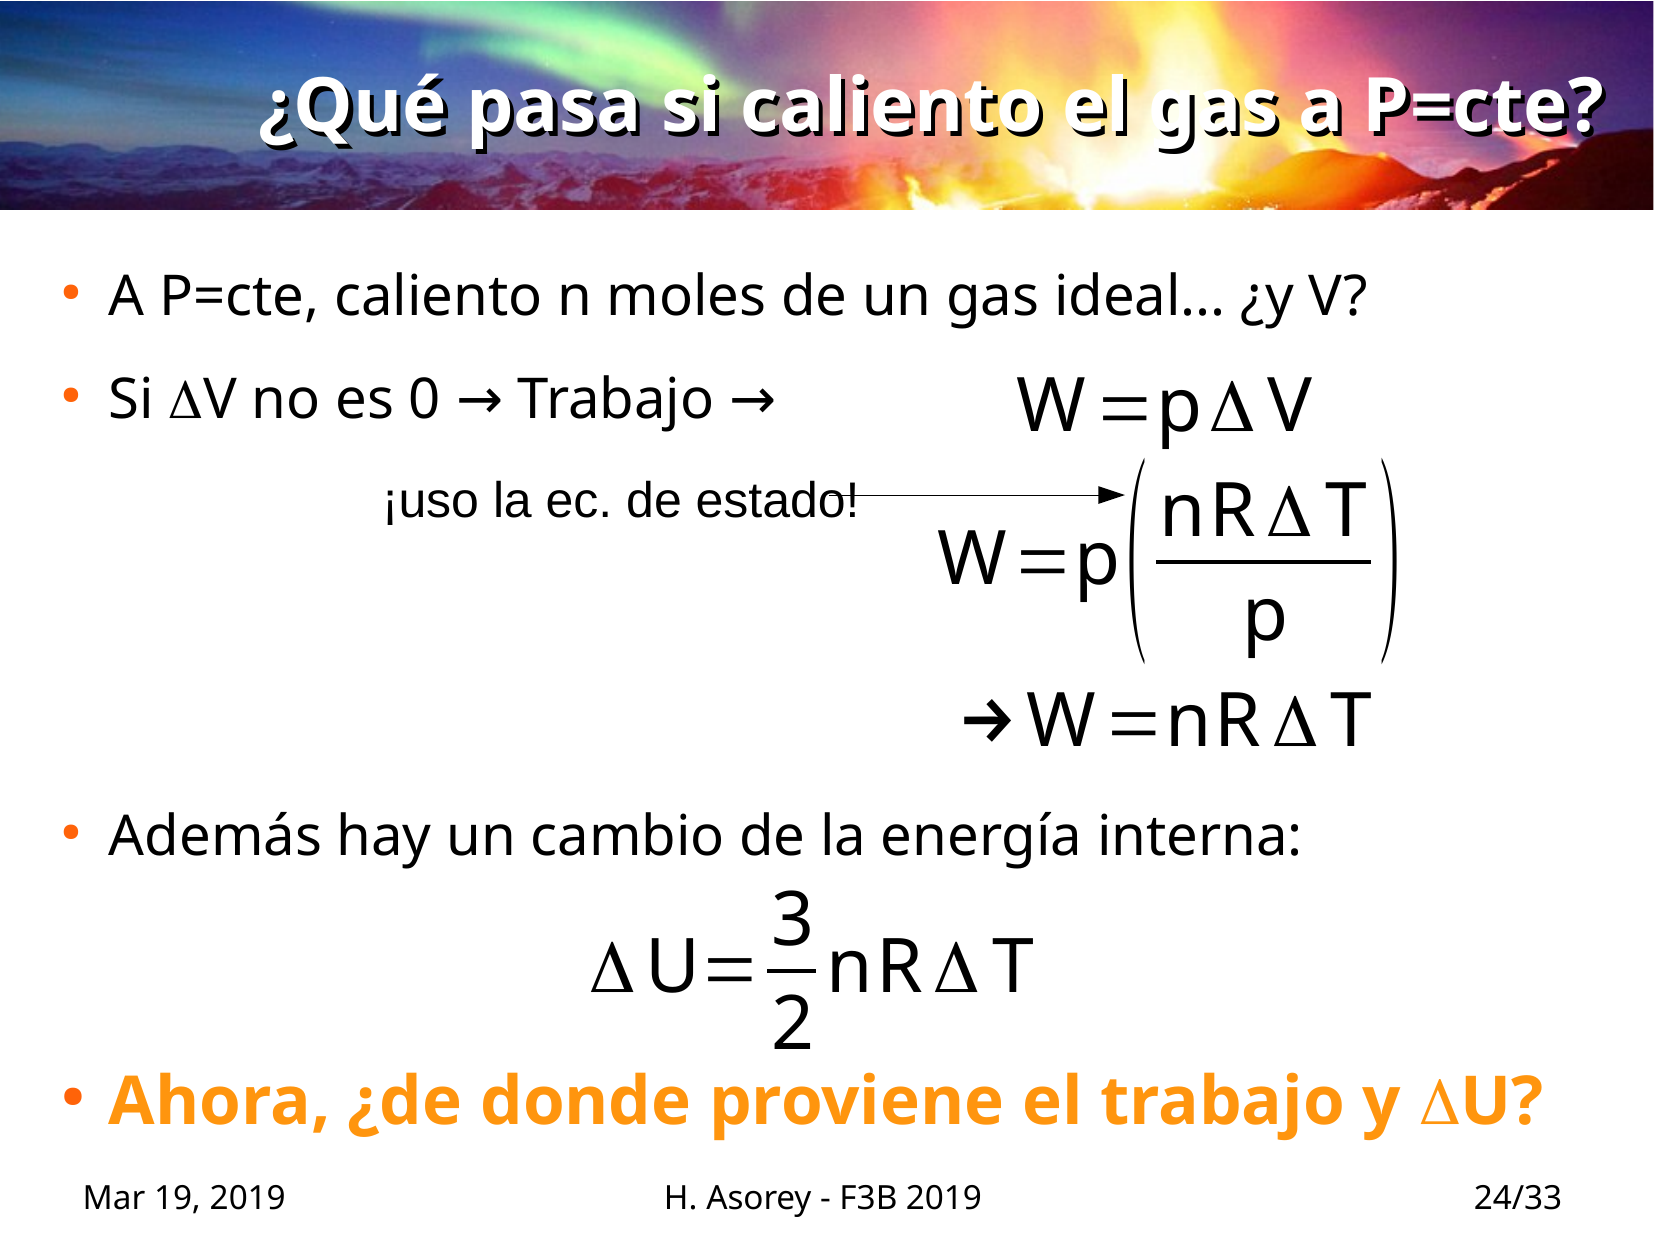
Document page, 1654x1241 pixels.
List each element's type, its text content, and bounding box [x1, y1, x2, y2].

chart [581, 872, 1041, 1068]
chart [927, 358, 1411, 766]
picture [0, 1, 1654, 210]
text_box ¡uso la ec. de estado! [367, 465, 875, 541]
list A P=cte, caliento n moles de un gas ideal... ¿y V? Si DV no es 0 → Trabajo → Además hay un cambio de la energía interna: Ahora, ¿de donde proviene el trabajo y DU? [45, 255, 1606, 1156]
title ¿Qué pasa si caliento el gas a P=cte? [45, 15, 1606, 191]
